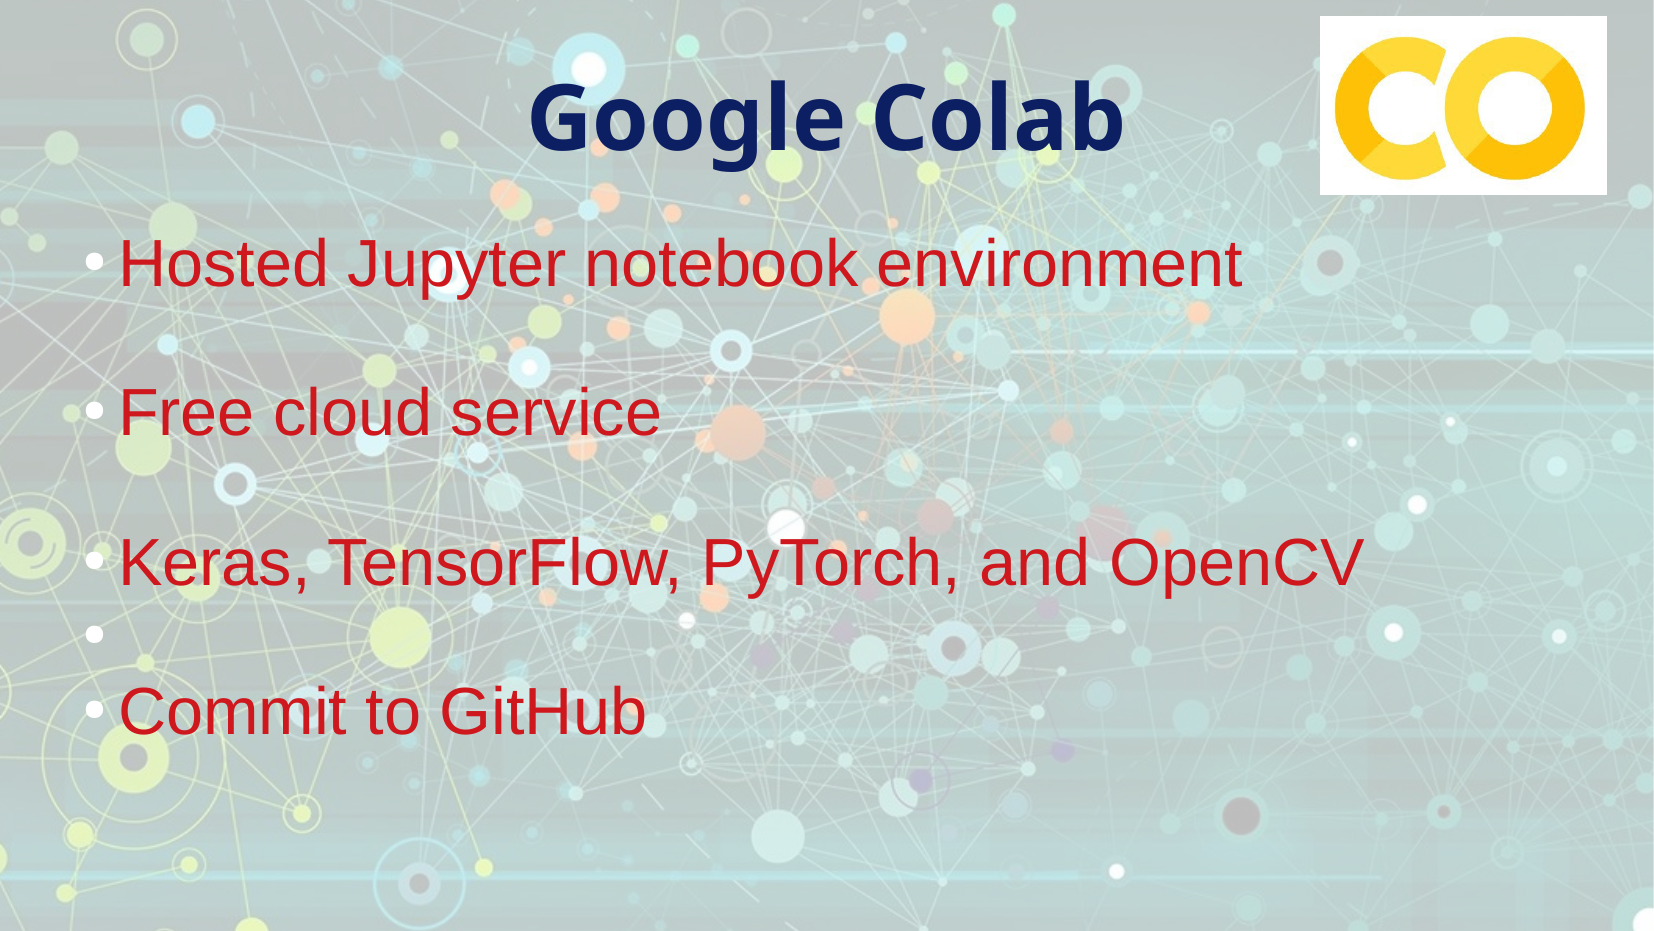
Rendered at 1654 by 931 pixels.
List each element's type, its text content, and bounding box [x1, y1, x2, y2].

title Google Colab [82, 37, 1320, 193]
picture [1320, 16, 1607, 196]
subtitle Hosted Jupyter notebook environment Free cloud service Keras, TensorFlow, PyTorch, and OpenCV Commit to GitHub [82, 217, 1571, 758]
